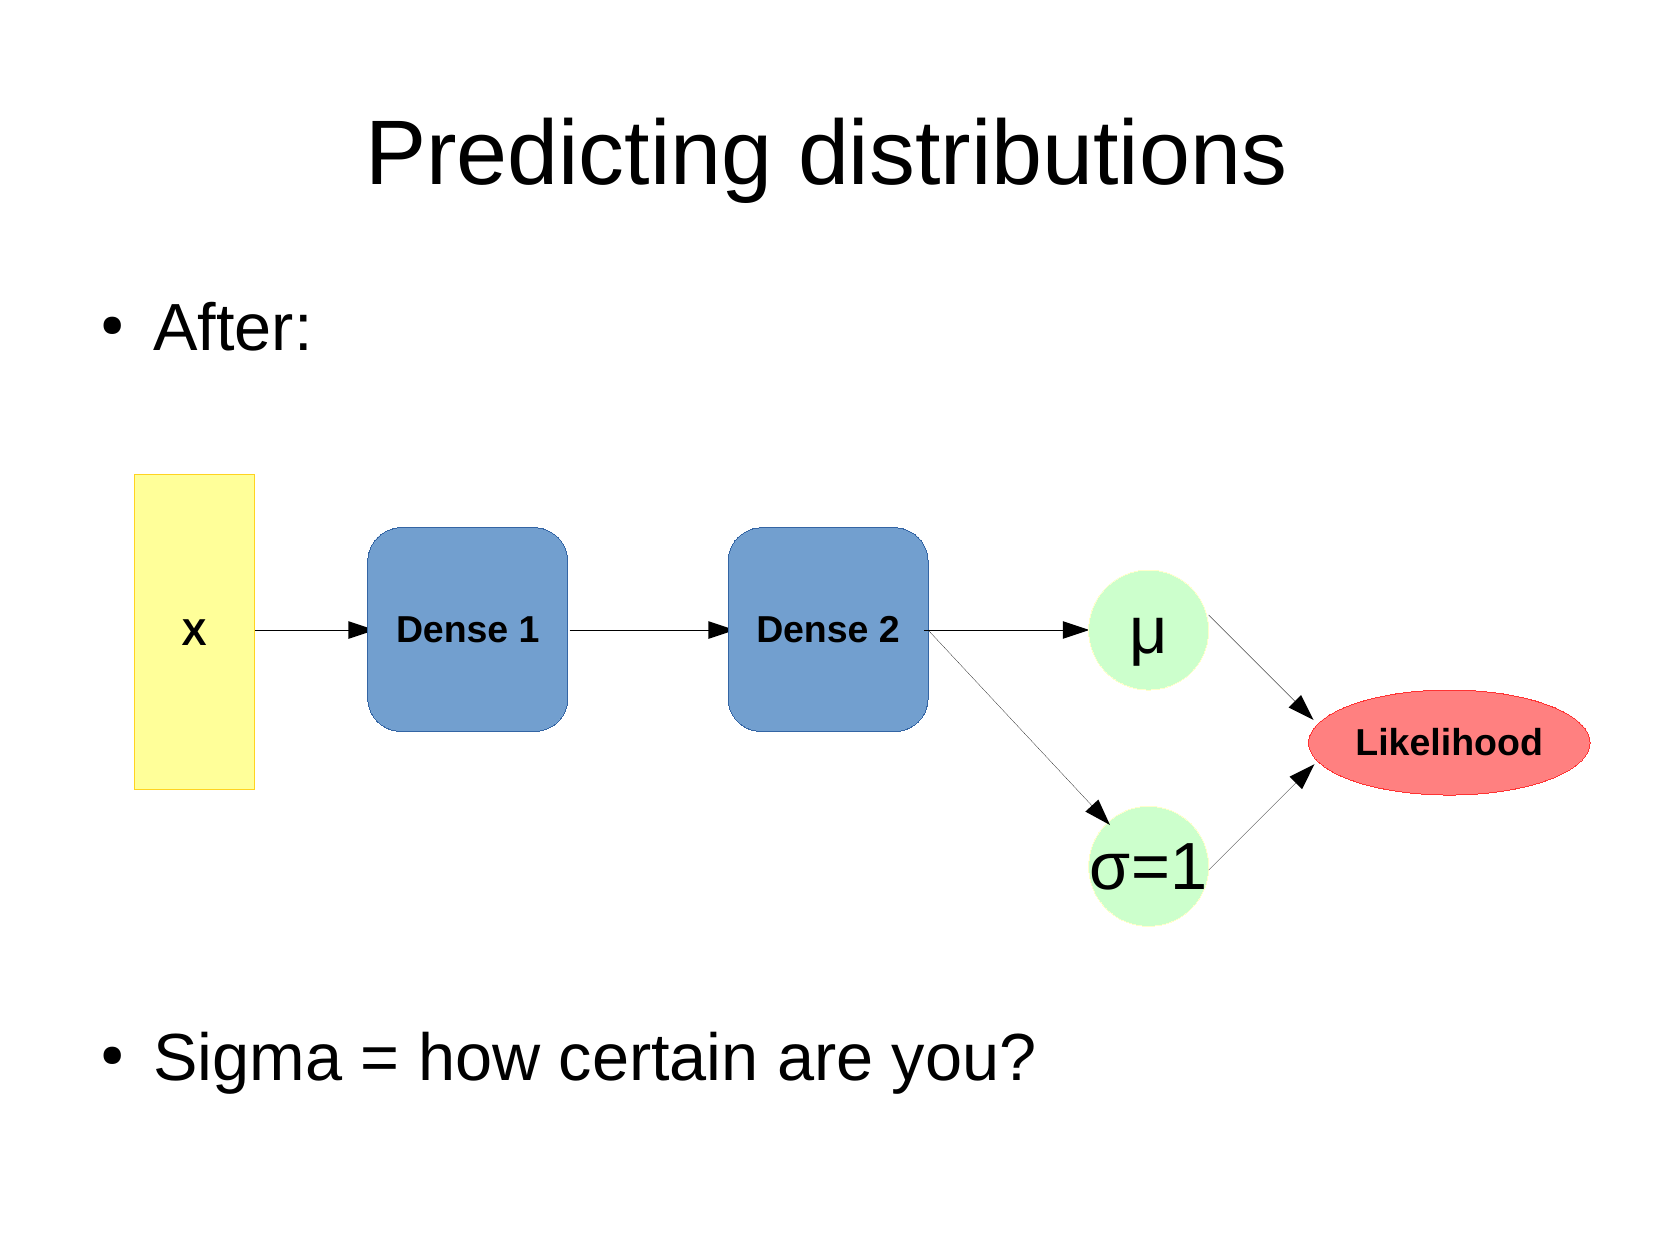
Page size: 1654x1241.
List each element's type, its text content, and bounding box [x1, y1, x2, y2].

text_box σ=1 [1088, 806, 1209, 927]
text_box μ [1088, 570, 1209, 691]
list After: Sigma = how certain are you? [82, 290, 1571, 1141]
title Predicting distributions [82, 49, 1571, 257]
text_box Likelihood [1308, 690, 1591, 796]
text_box Dense 2 [728, 527, 929, 732]
text_box Dense 1 [367, 527, 568, 732]
text_box X [134, 474, 255, 790]
